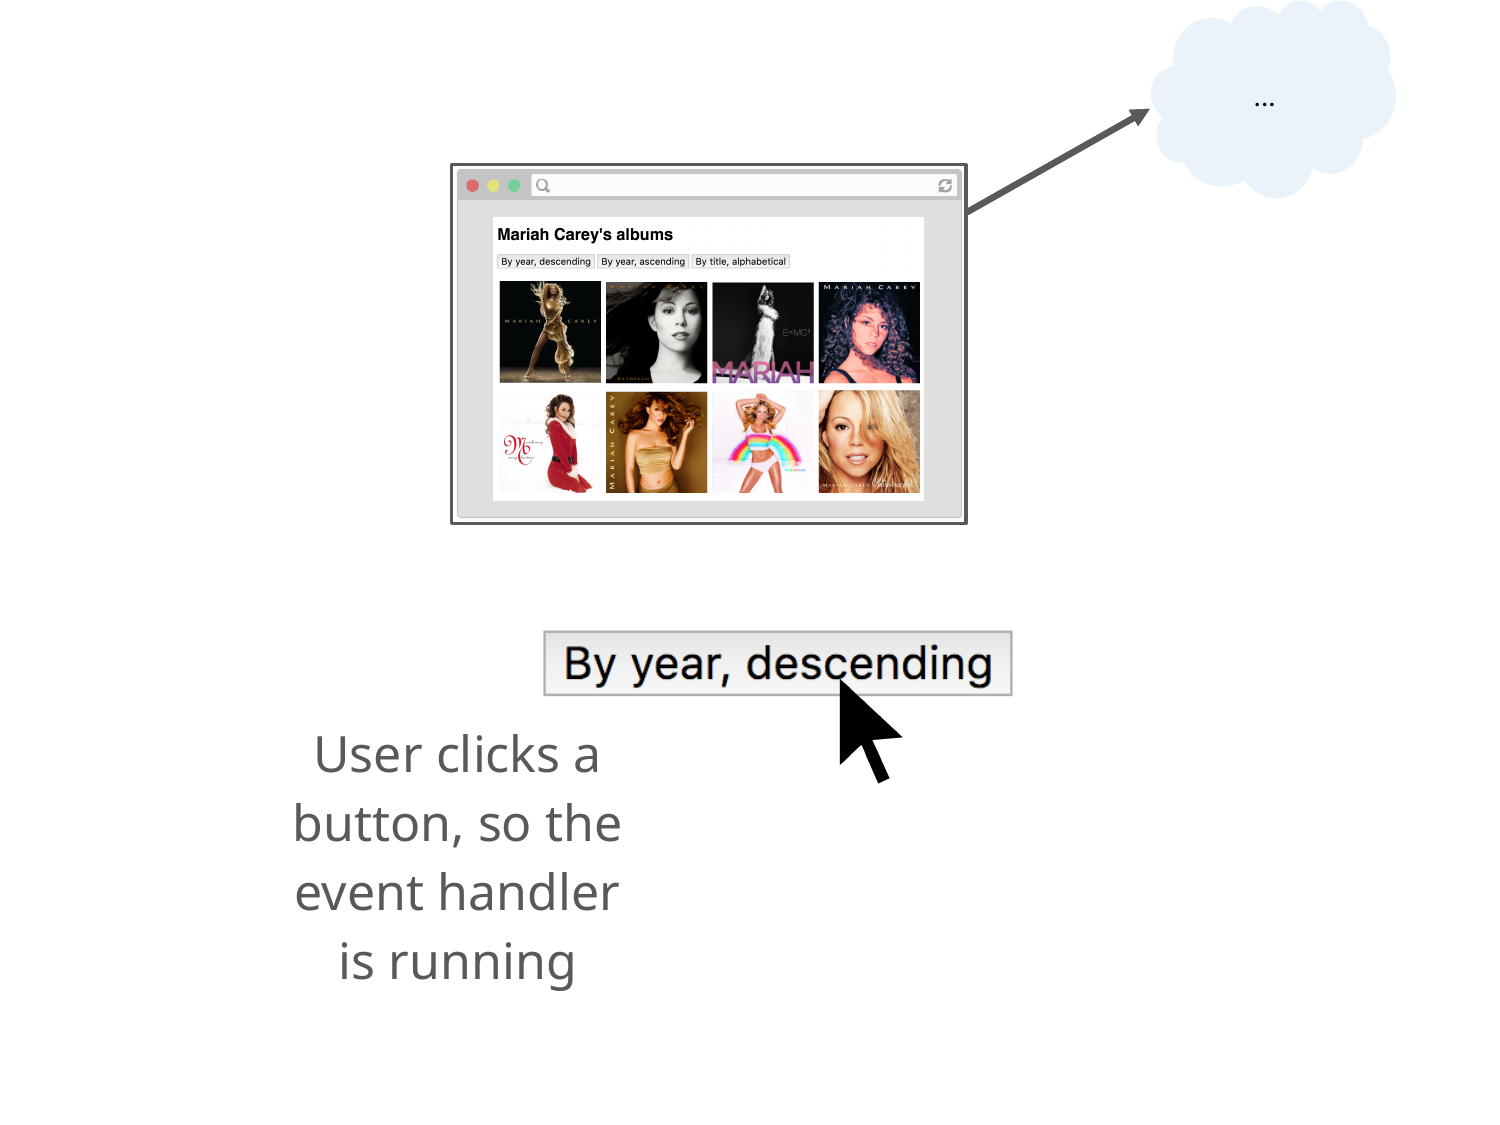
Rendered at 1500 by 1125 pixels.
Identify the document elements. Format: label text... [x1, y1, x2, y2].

text_box ... [1150, 0, 1396, 199]
picture [524, 602, 1019, 794]
list User clicks a button, so the event handler is running [260, 698, 655, 1024]
picture [453, 166, 965, 522]
